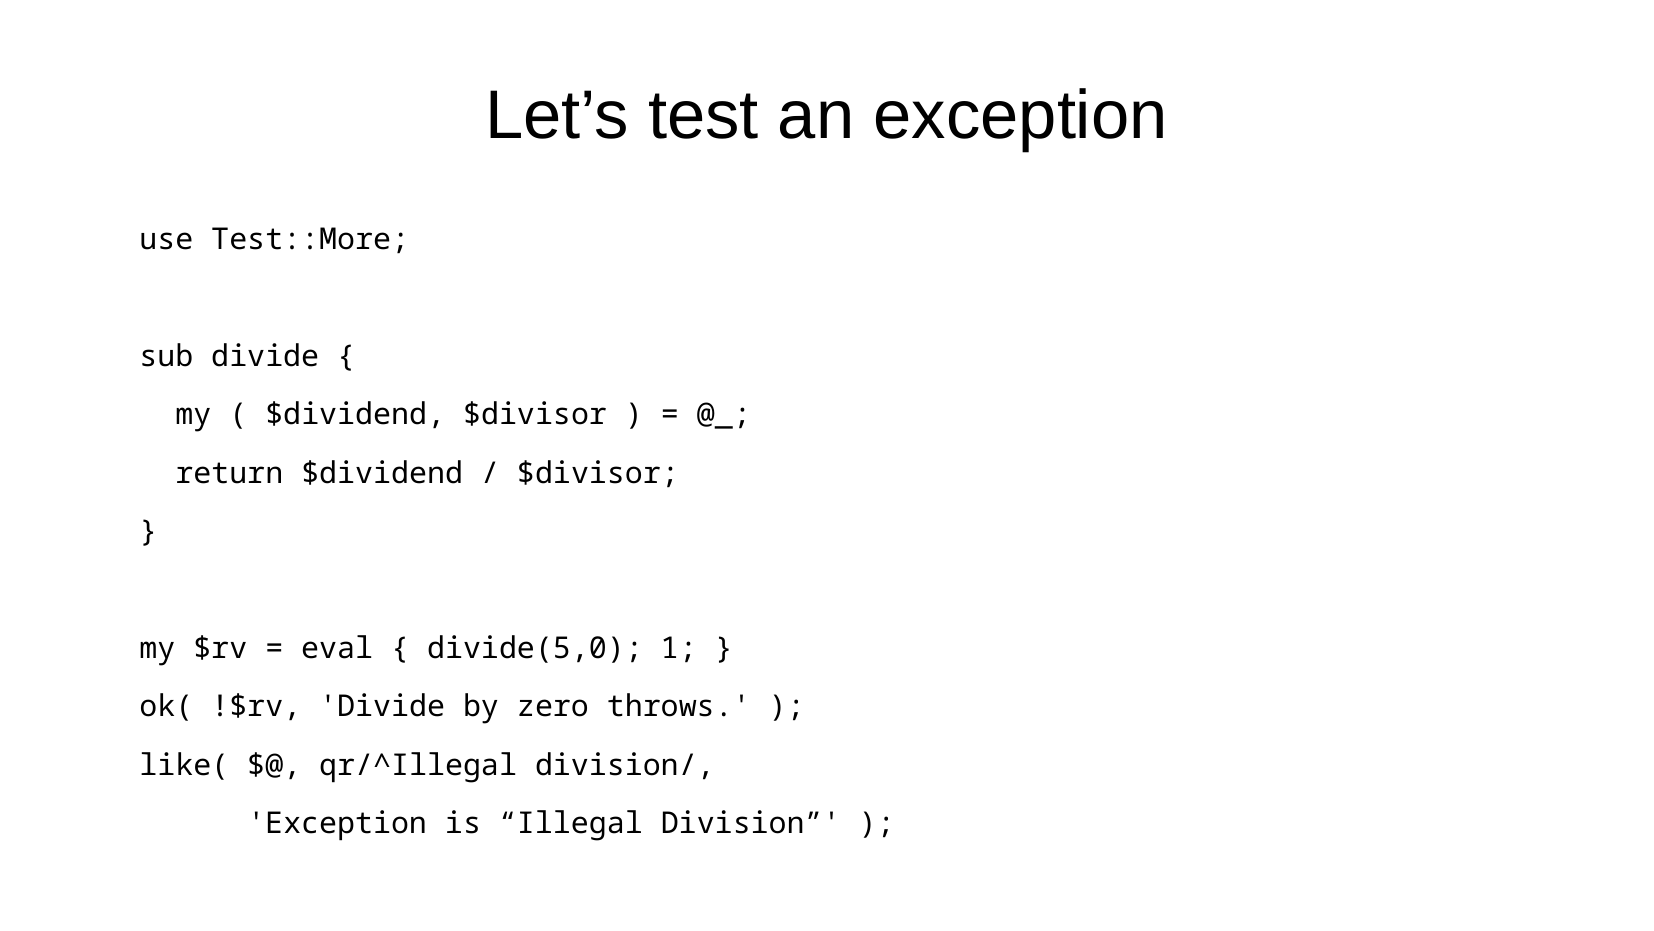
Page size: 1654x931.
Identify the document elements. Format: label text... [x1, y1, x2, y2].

list use Test::More; sub divide { my ( $dividend, $divisor ) = @_; return $dividend / $divisor; } my $rv = eval { divide(5,0); 1; } ok( !$rv, 'Divide by zero throws.' ); like( $@, qr/^Illegal division/, 'Exception is “Illegal Division”' ); [82, 217, 1621, 844]
title Let’s test an exception [82, 37, 1571, 193]
